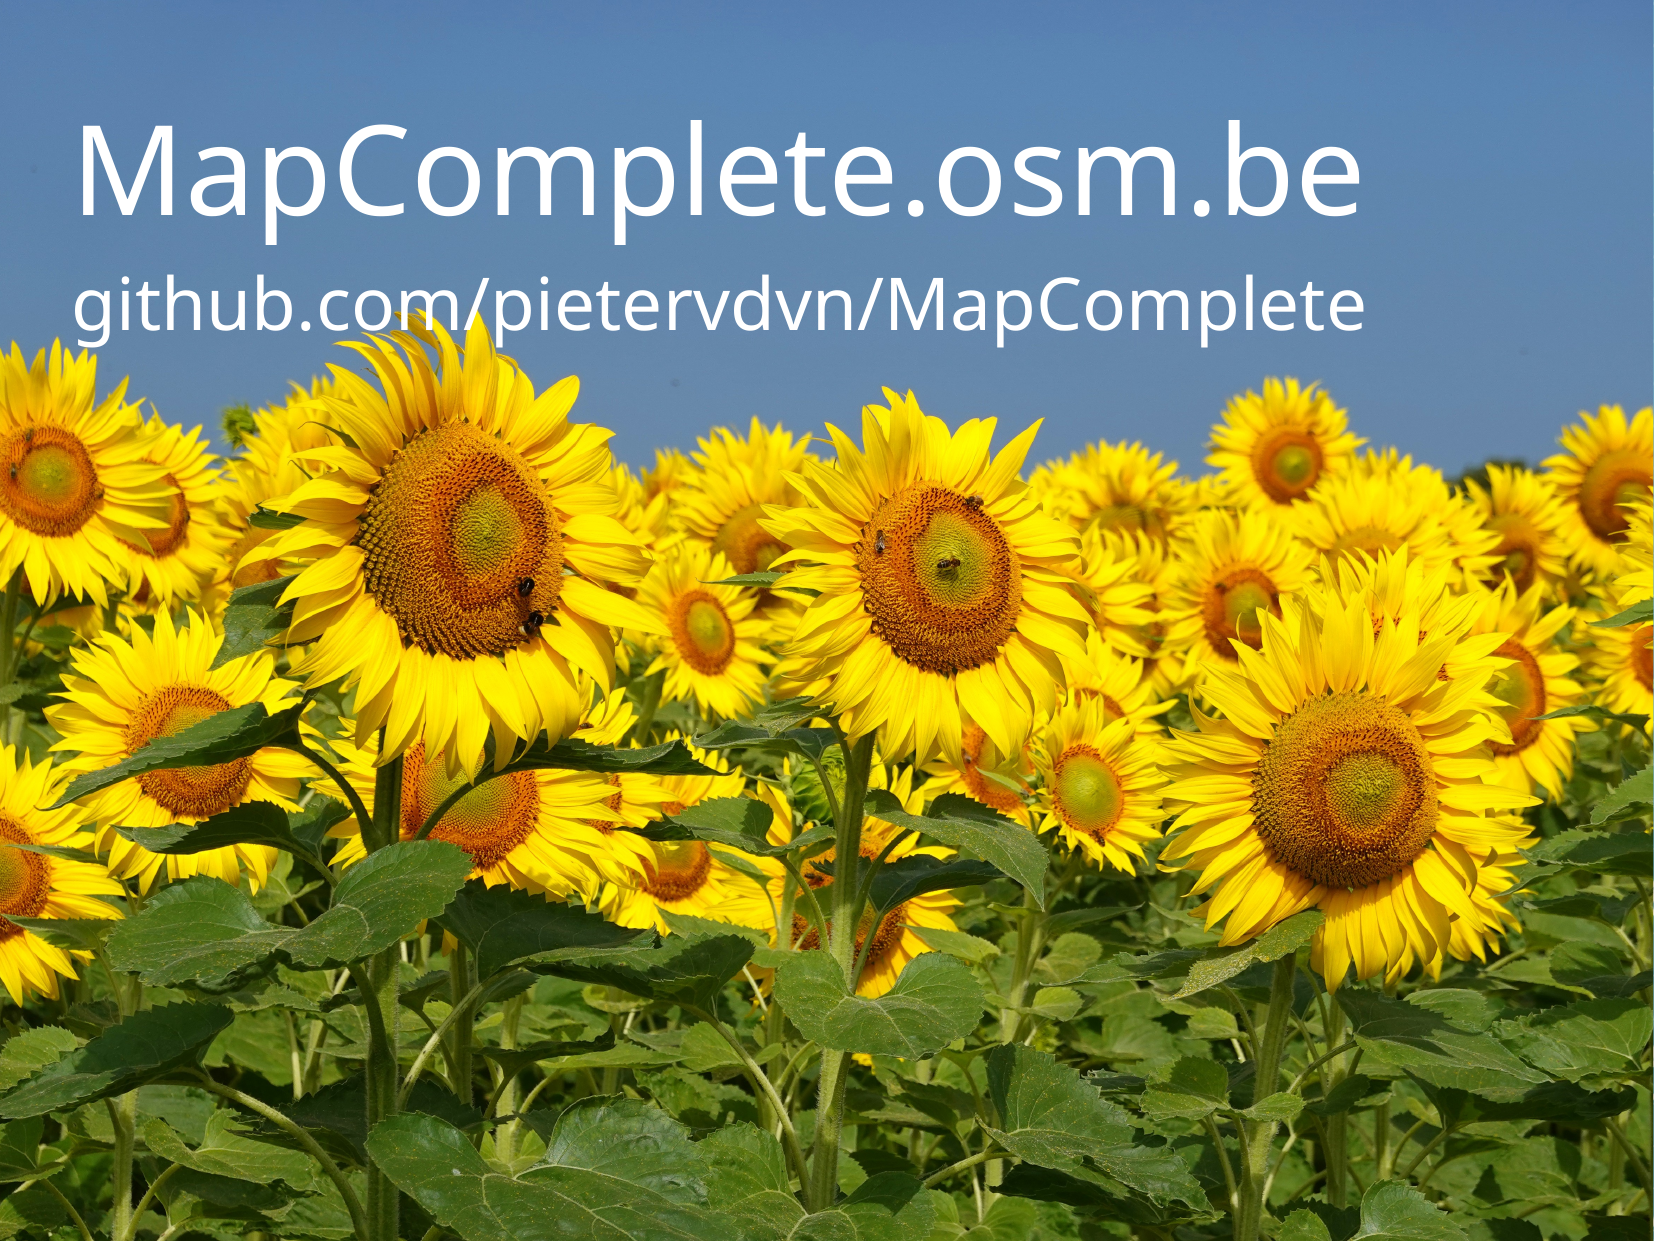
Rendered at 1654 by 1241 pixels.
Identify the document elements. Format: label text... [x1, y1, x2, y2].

picture [0, 0, 1654, 1241]
title MapComplete.osm.be github.com/pietervdvn/MapComplete [71, 70, 1561, 363]
